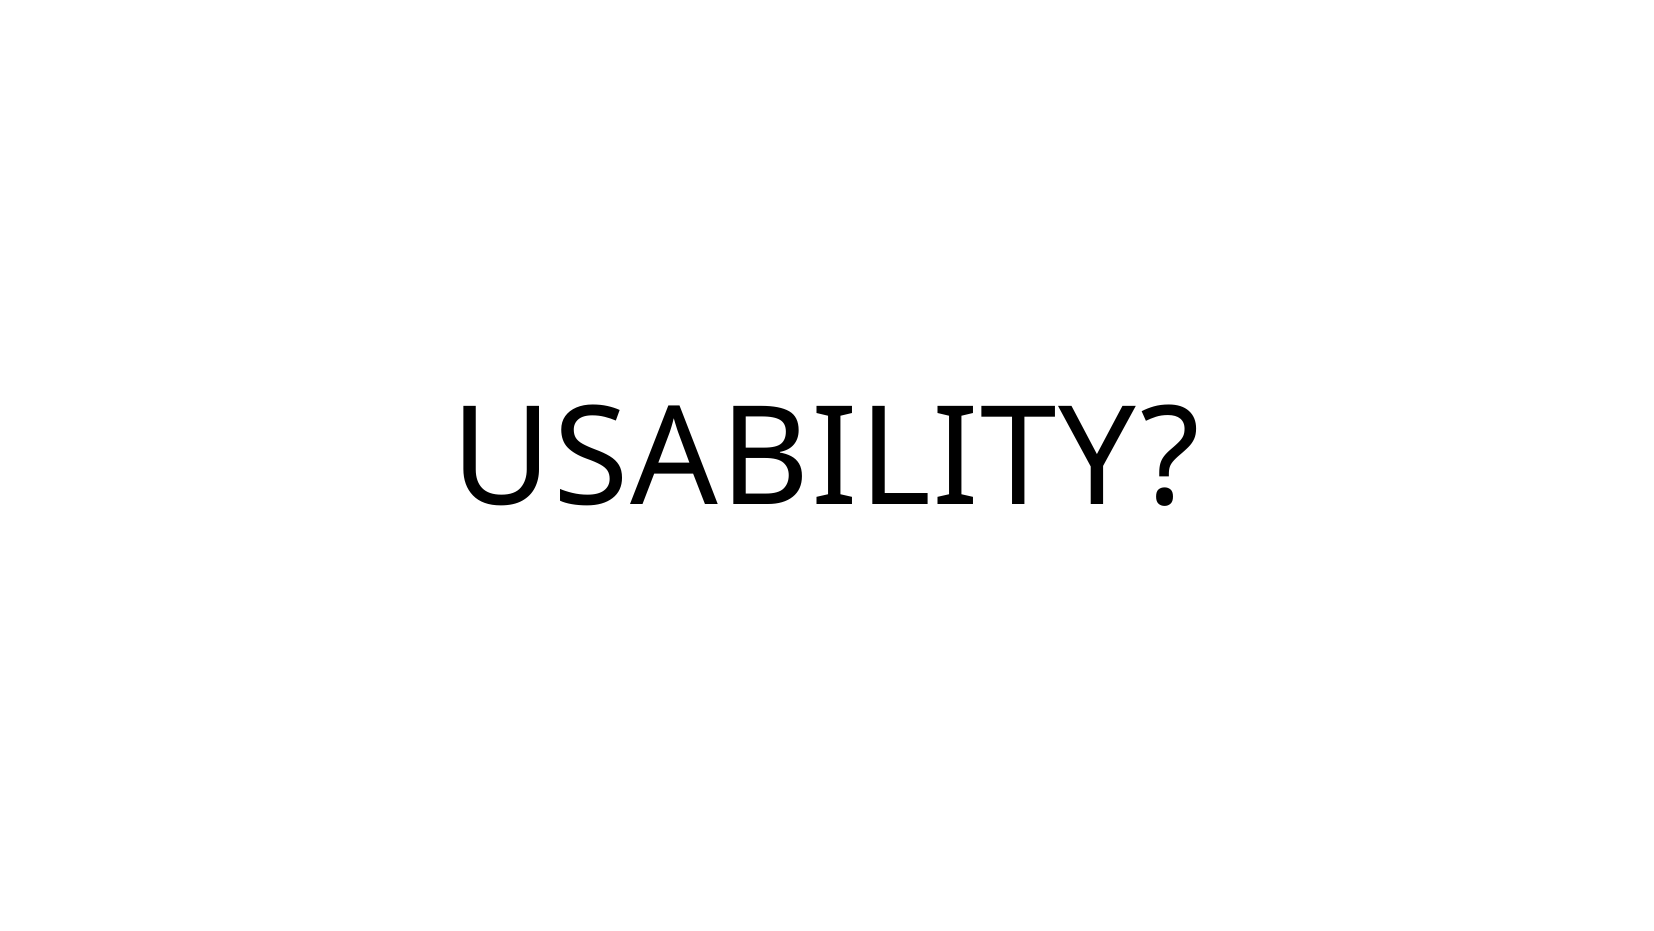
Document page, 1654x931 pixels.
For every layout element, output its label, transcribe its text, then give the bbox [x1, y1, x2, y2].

title USABILITY? [127, 367, 1527, 535]
